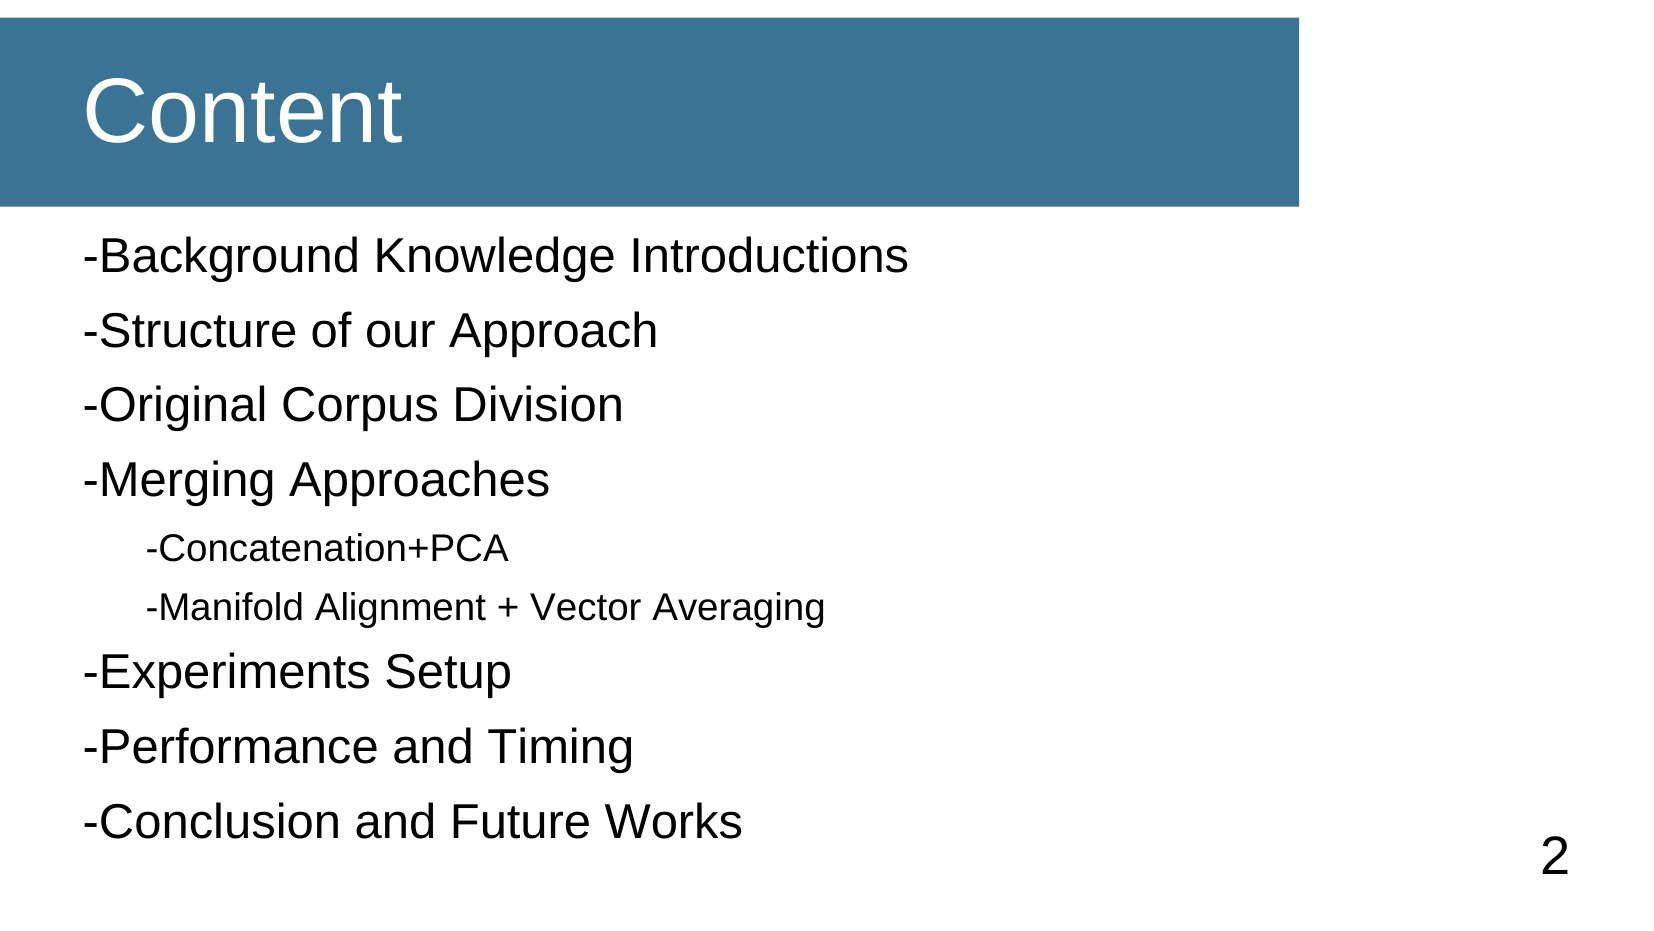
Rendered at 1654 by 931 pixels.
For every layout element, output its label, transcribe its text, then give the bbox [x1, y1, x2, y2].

list -Background Knowledge Introductions -Structure of our Approach -Original Corpus Division -Merging Approaches -Concatenation+PCA -Manifold Alignment + Vector Averaging -Experiments Setup -Performance and Timing -Conclusion and Future Works [82, 224, 1571, 851]
title Content [82, 35, 1234, 189]
